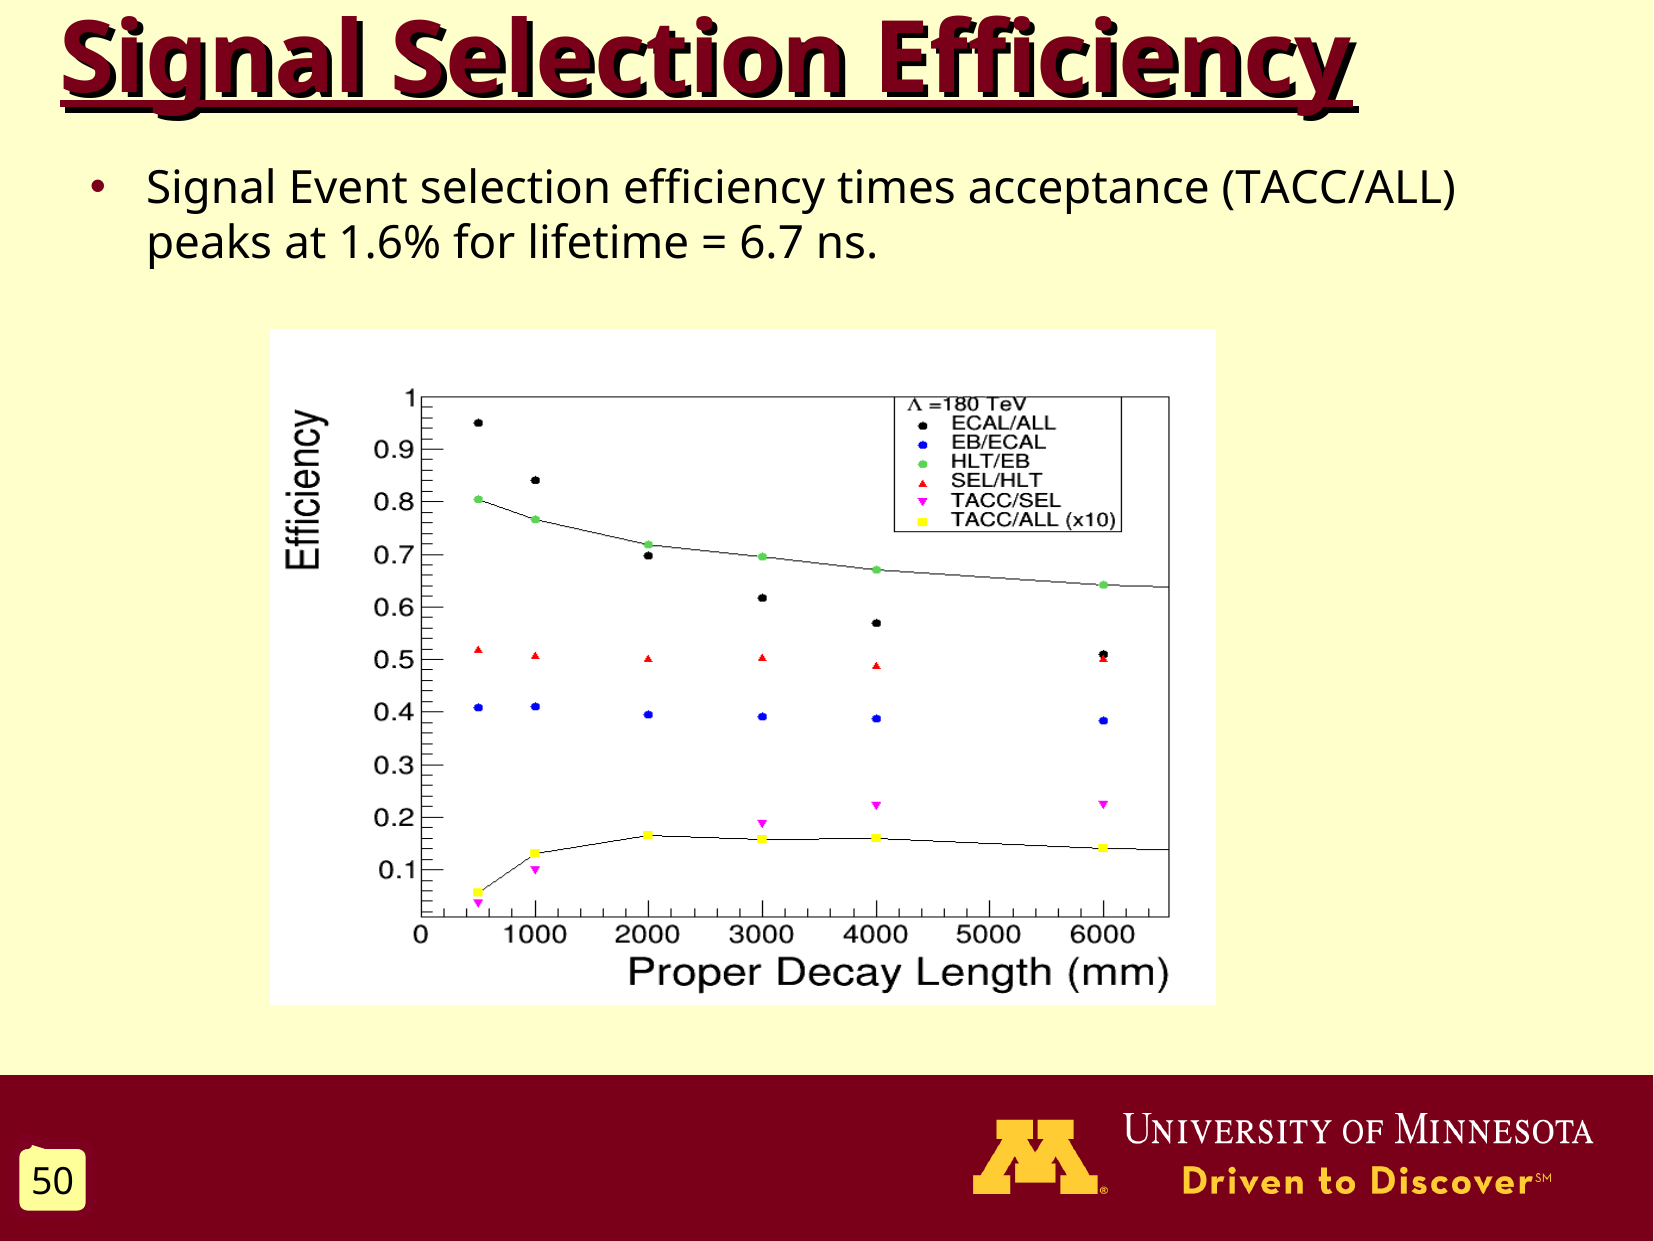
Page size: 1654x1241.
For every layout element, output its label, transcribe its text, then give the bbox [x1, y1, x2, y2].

list Signal Event selection efficiency times acceptance (TACC/ALL) peaks at 1.6% for lifetime = 6.7 ns. [75, 150, 1591, 316]
text_box 50 [15, 1137, 91, 1216]
picture [0, 1075, 1654, 1241]
title Signal Selection Efficiency [45, 0, 1653, 121]
picture [270, 329, 1216, 1006]
